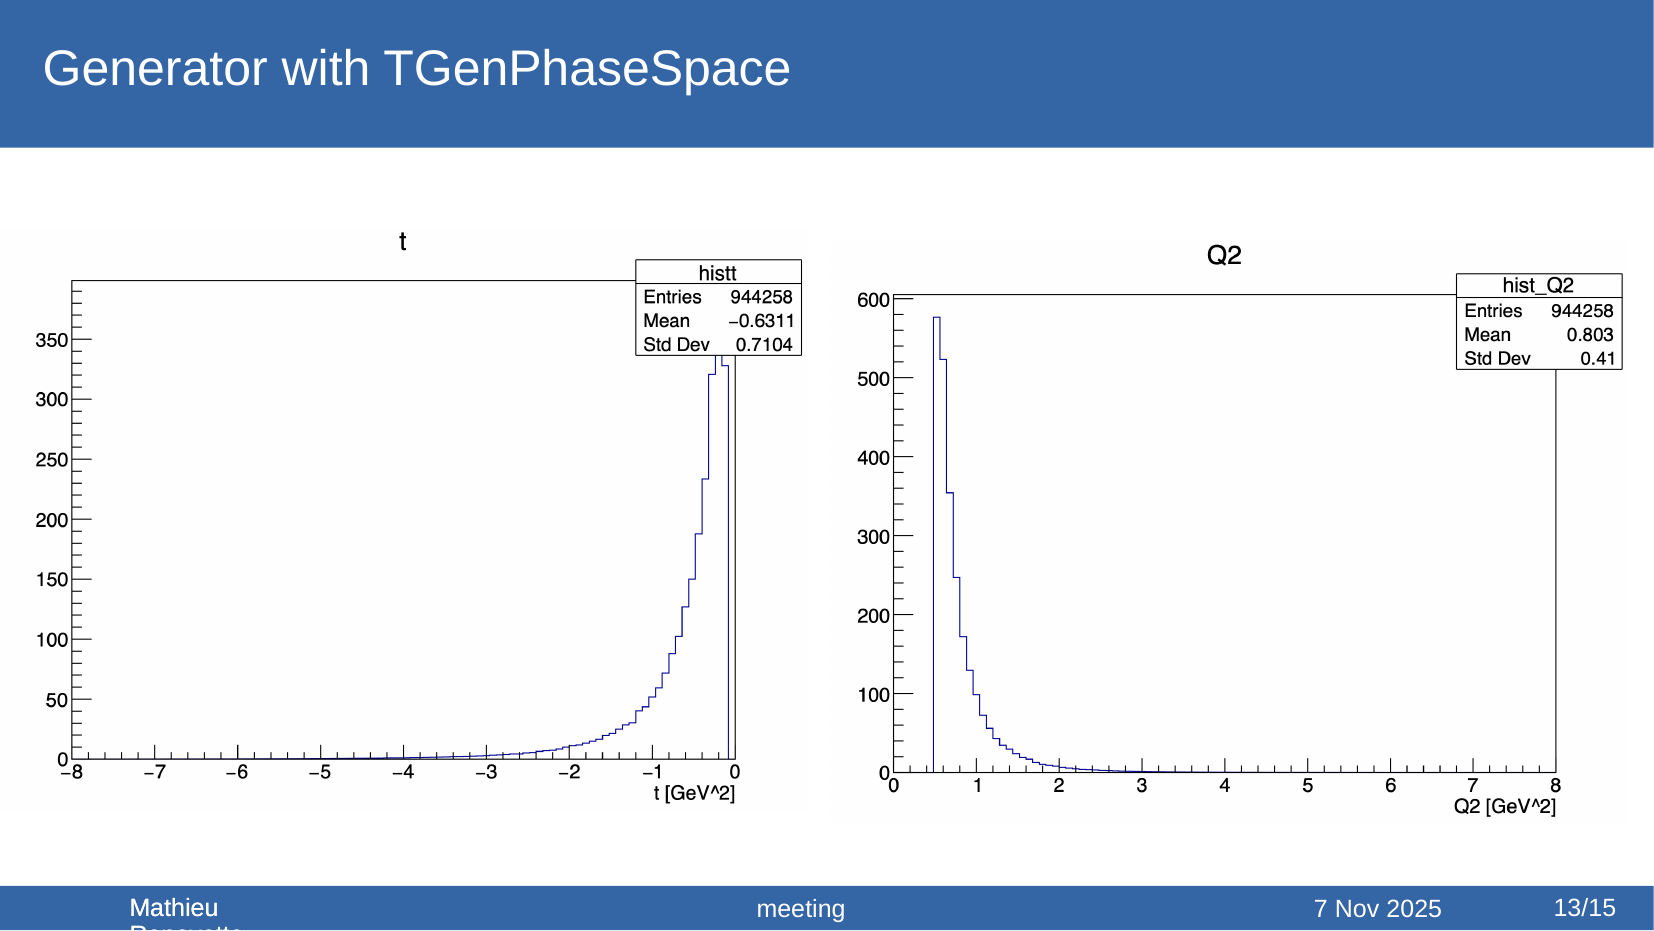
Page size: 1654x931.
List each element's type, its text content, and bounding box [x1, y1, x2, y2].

text_box 7 Nov 2025 [1299, 887, 1536, 931]
text_box [0, 885, 131, 931]
picture [0, 228, 809, 811]
text_box Mathieu Ronayette [114, 885, 355, 929]
text_box 13/15 [1538, 885, 1654, 930]
text_box meeting [734, 887, 953, 931]
text_box Generator with TGenPhaseSpace [27, 32, 886, 106]
text_box [226, 885, 1654, 931]
text_box [0, 0, 1654, 148]
picture [830, 240, 1627, 823]
